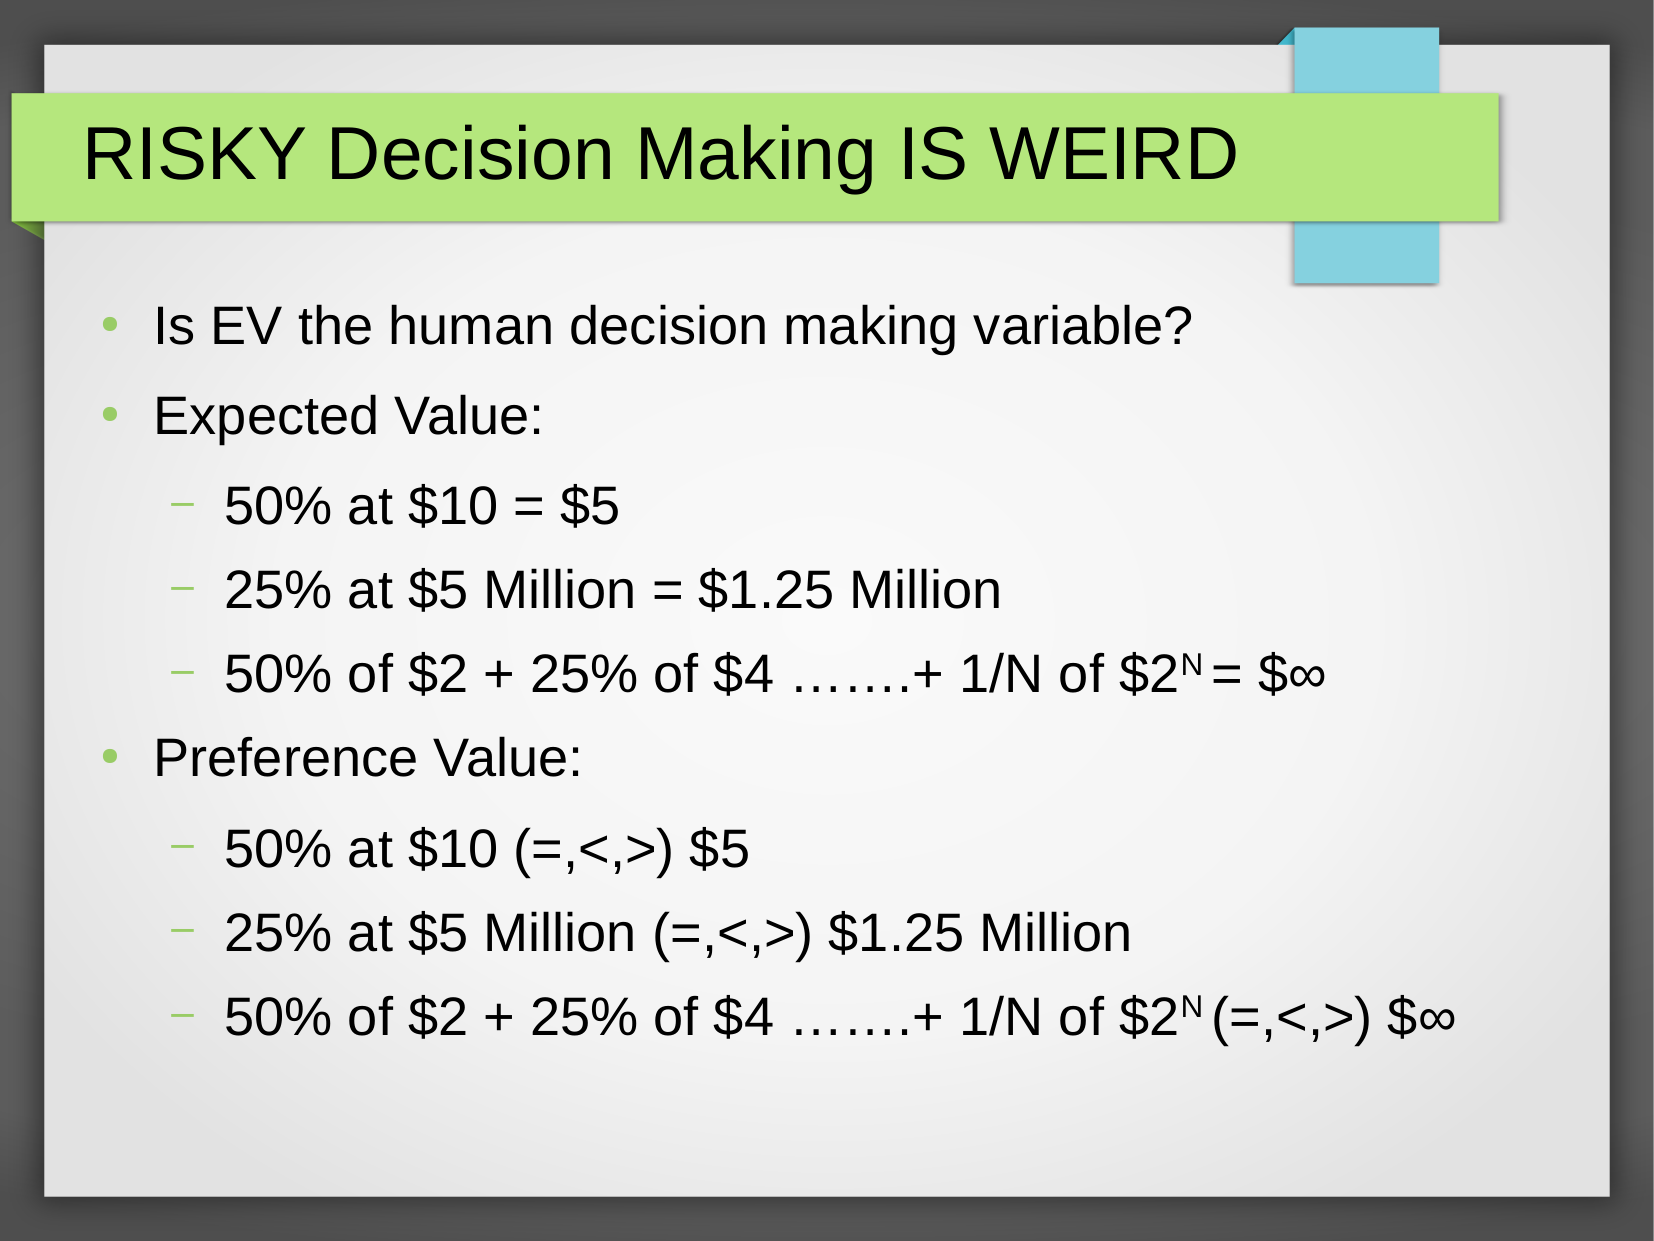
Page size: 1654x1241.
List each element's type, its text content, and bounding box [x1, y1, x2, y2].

list Is EV the human decision making variable? Expected Value: 50% at $10 = $5 25% at $5 Million = $1.25 Million 50% of $2 + 25% of $4 …….+ 1/N of $2N = $∞ Preference Value: 50% at $10 (=,<,>) $5 25% at $5 Million (=,<,>) $1.25 Million 50% of $2 + 25% of $4 …….+ 1/N of $2N (=,<,>) $∞ [82, 295, 1531, 1141]
picture [0, 0, 1654, 1241]
title RISKY Decision Making IS WEIRD [82, 94, 1264, 213]
